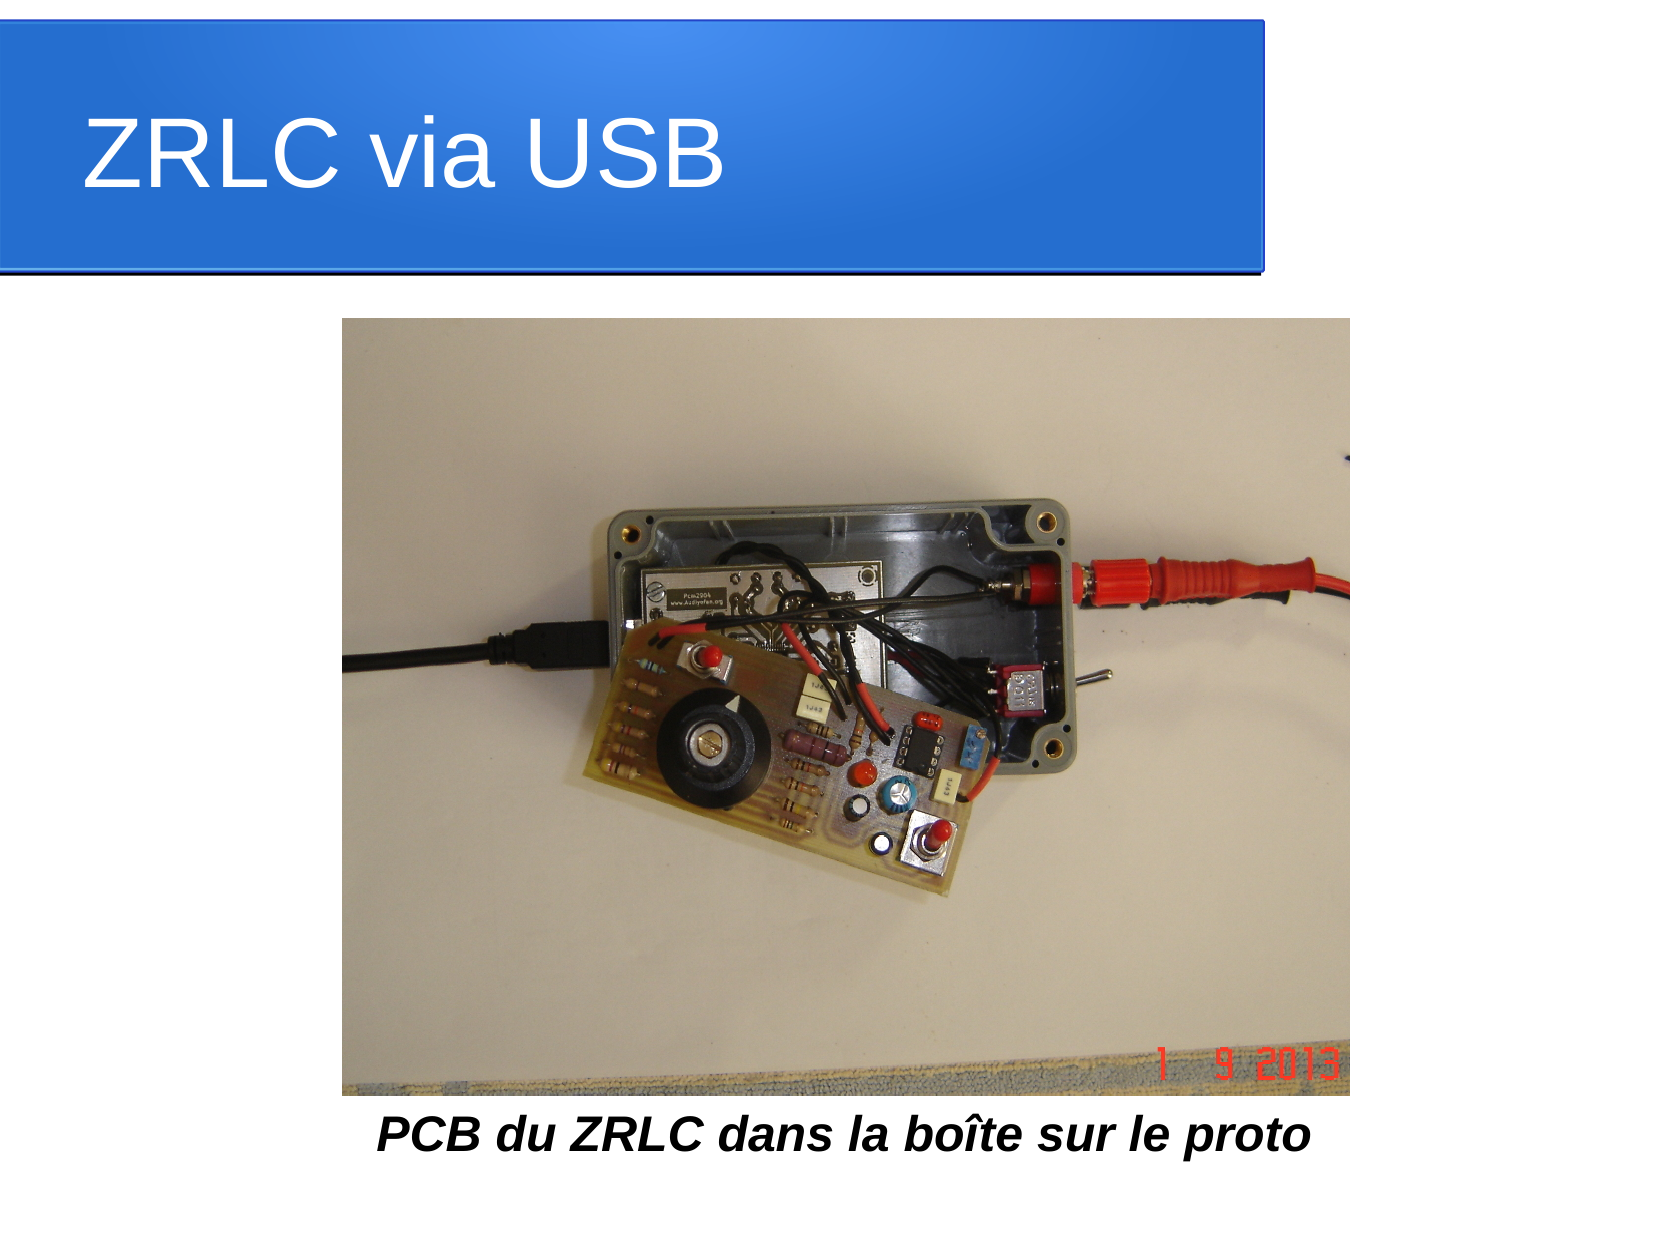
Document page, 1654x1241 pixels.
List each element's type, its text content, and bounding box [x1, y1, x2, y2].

text_box PCB du ZRLC dans la boîte sur le proto [236, 1098, 1453, 1170]
picture [342, 318, 1350, 1096]
title ZRLC via USB [82, 49, 1250, 257]
